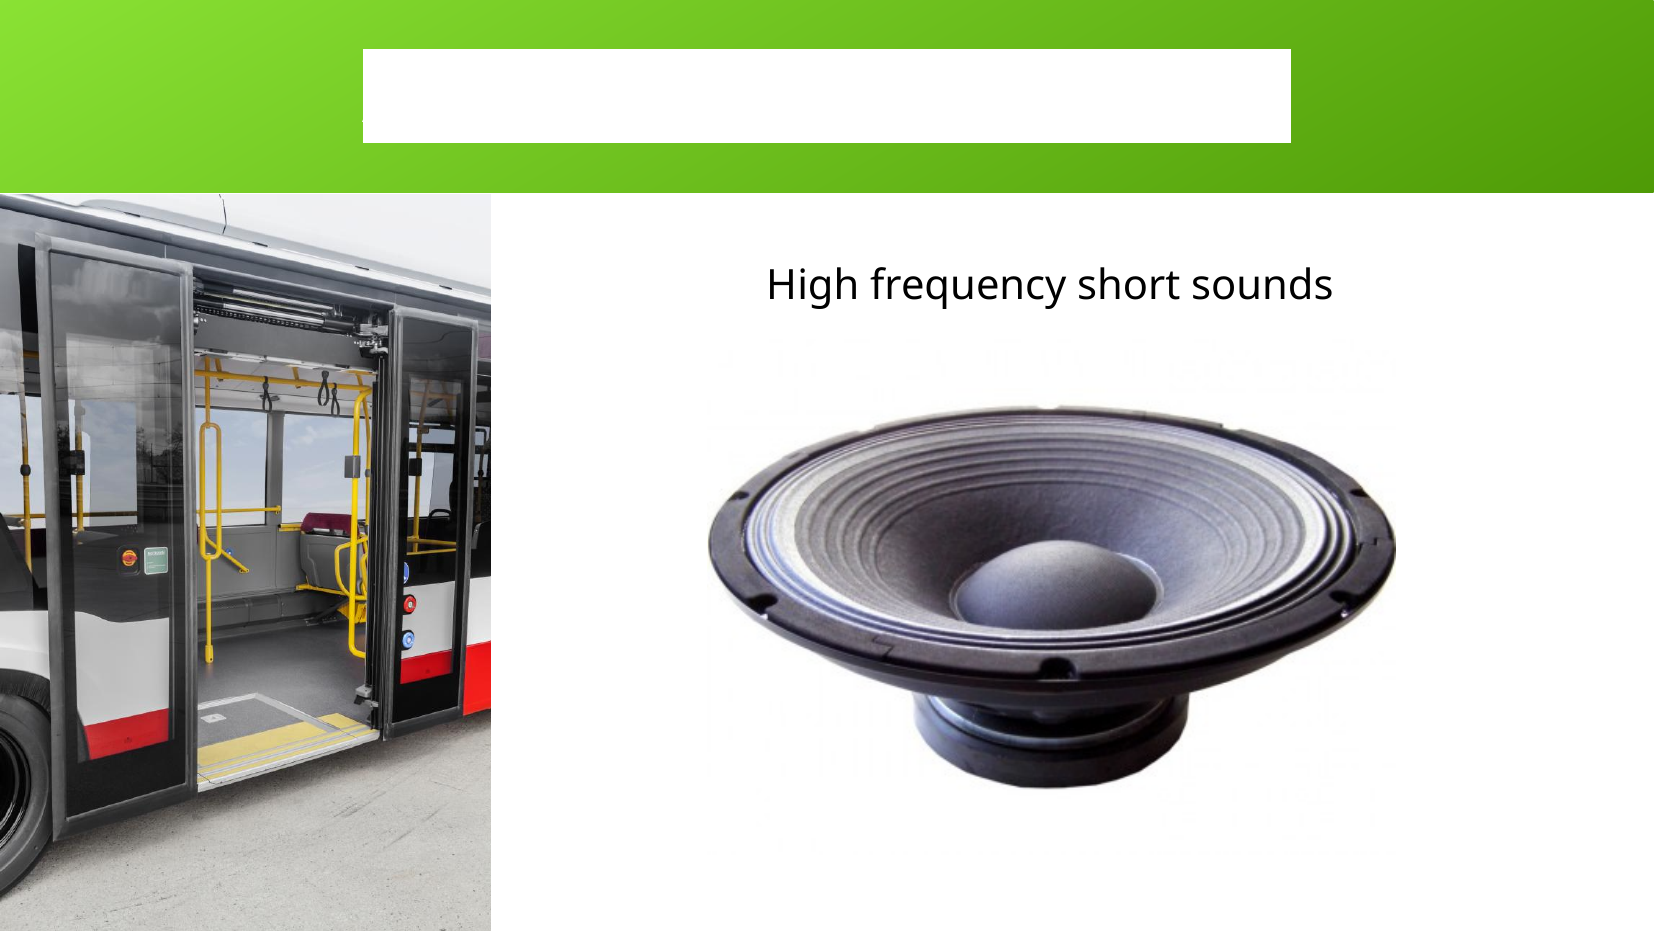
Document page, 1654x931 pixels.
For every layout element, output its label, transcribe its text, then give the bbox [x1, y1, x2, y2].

picture [0, 194, 491, 931]
text_box High frequency short sounds [600, 214, 1501, 352]
title A more plausible explanation [0, 0, 1654, 193]
picture [707, 339, 1396, 856]
